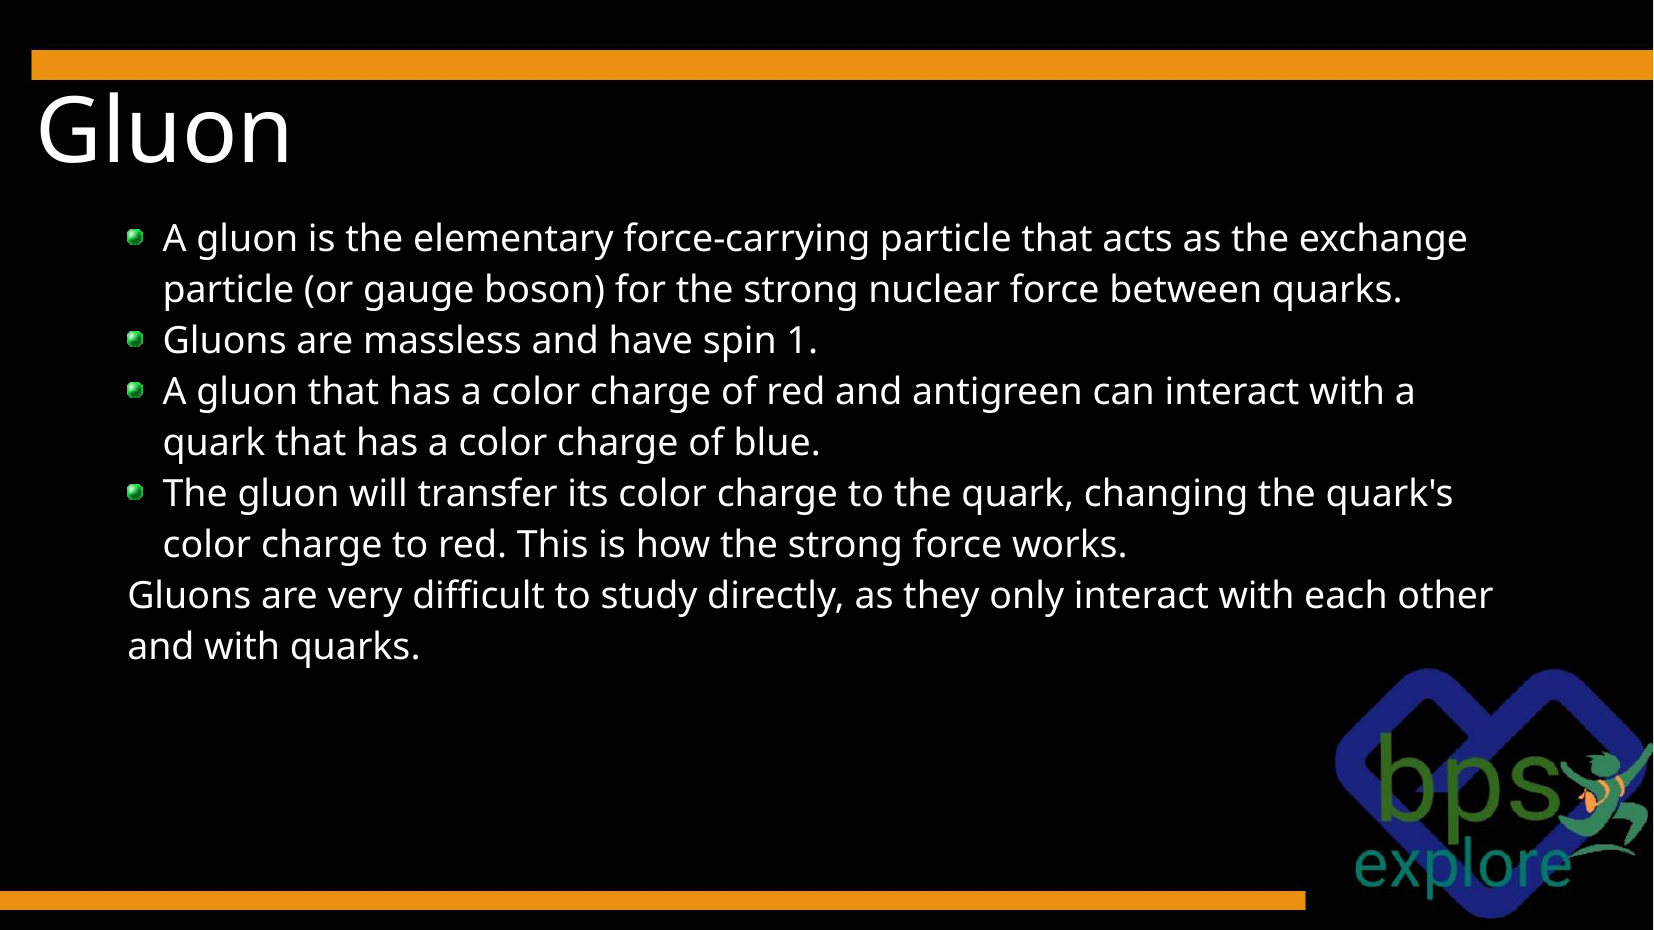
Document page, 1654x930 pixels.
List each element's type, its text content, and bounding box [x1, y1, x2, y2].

picture [0, 0, 1654, 930]
text_box A gluon is the elementary force-carrying particle that acts as the exchange particle (or gauge boson) for the strong nuclear force between quarks. Gluons are massless and have spin 1. A gluon that has a color charge of red and antigreen can interact with a quark that has a color charge of blue. The gluon will transfer its color charge to the quark, changing the quark's color charge to red. This is how the strong force works. Gluons are very difficult to study directly, as they only interact with each other and with quarks. [112, 204, 1538, 826]
title Gluon [35, 48, 1524, 205]
